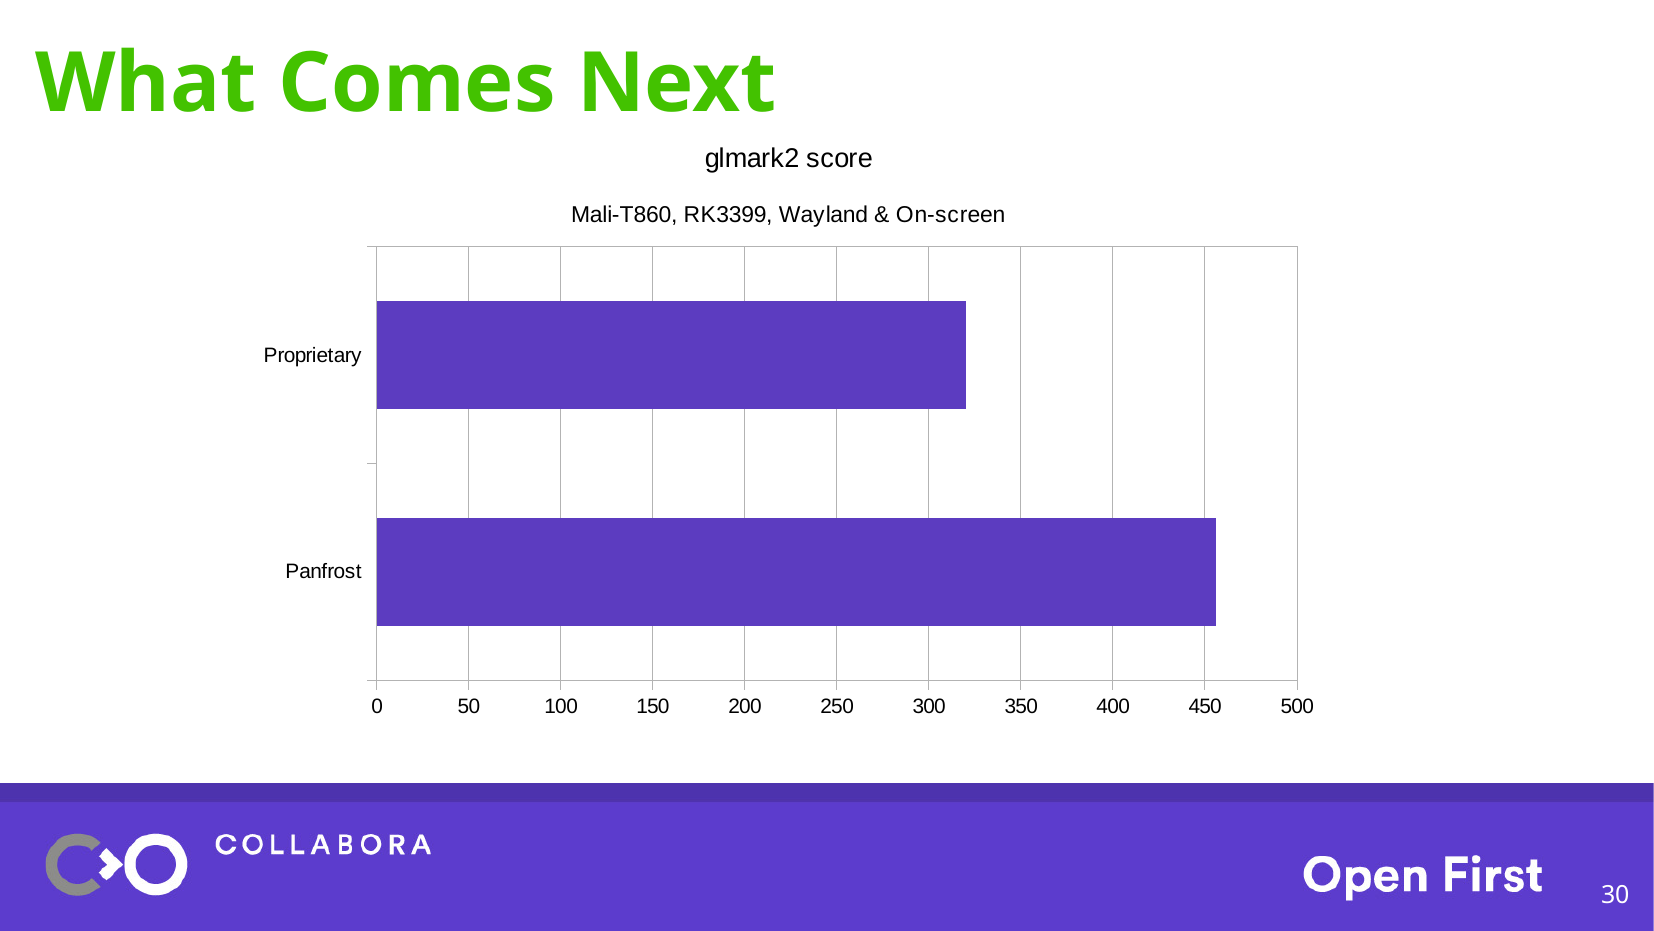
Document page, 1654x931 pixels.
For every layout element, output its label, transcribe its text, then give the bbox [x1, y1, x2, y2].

title What Comes Next [35, 28, 1609, 192]
picture [0, 0, 1654, 931]
chart [241, 115, 1336, 731]
